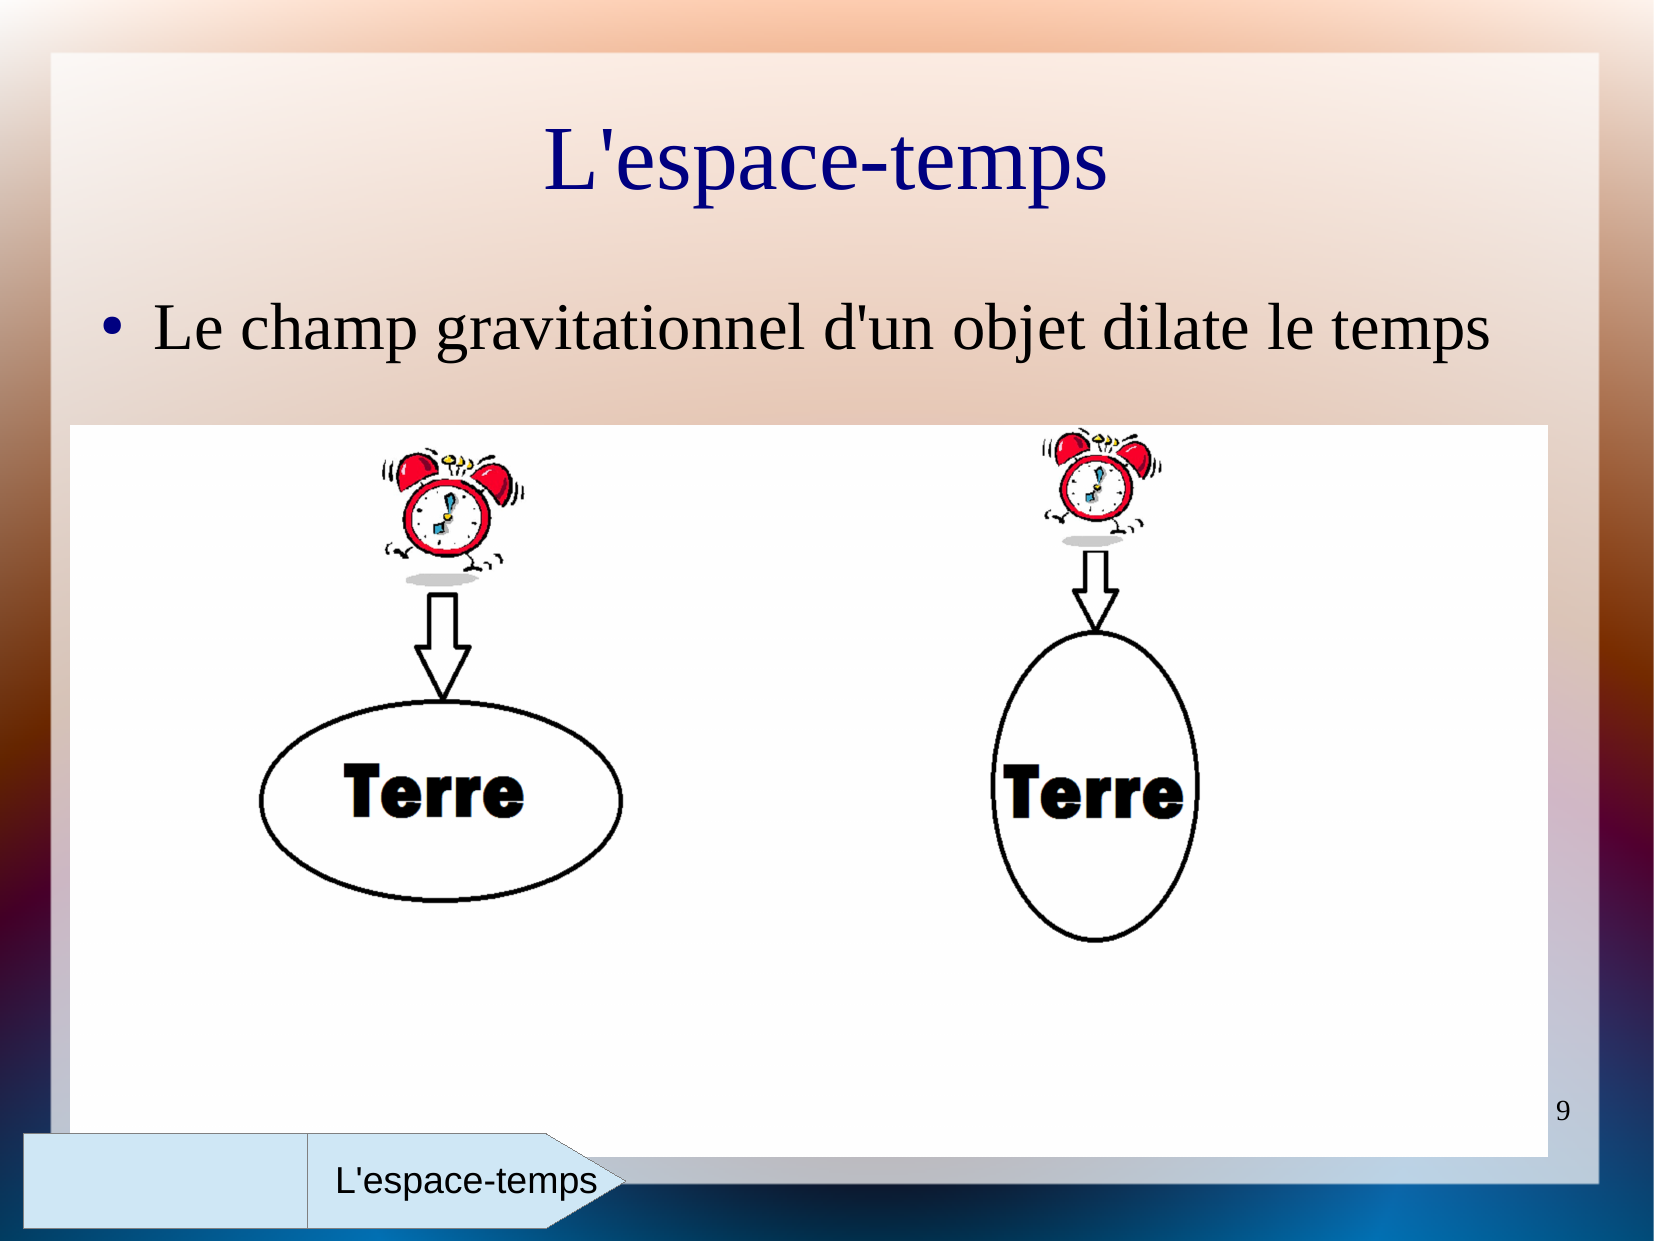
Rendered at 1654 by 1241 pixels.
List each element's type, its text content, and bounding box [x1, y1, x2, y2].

picture [0, 0, 1654, 1241]
text_box [23, 1133, 307, 1229]
list Le champ gravitationnel d'un objet dilate le temps [82, 290, 1571, 1010]
text_box L'espace-temps [307, 1133, 626, 1229]
title L'espace-temps [82, 55, 1571, 263]
